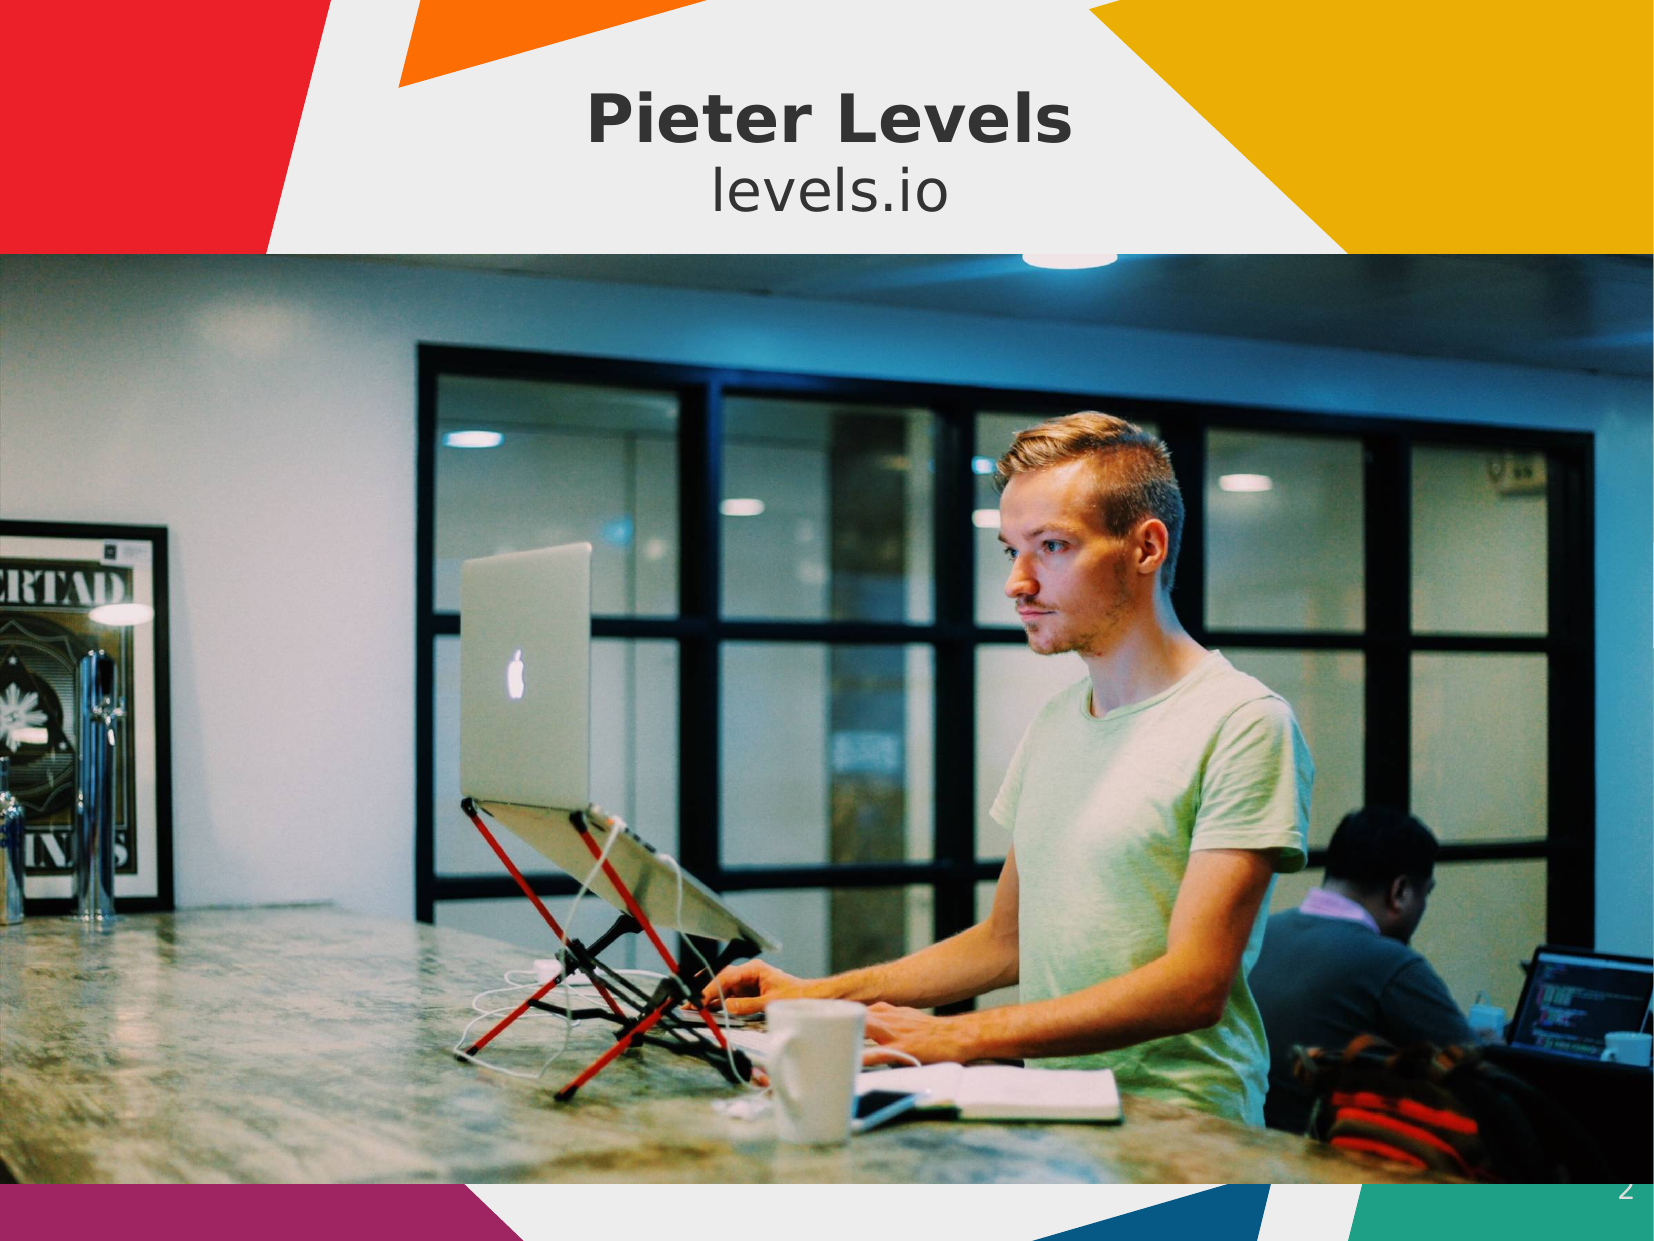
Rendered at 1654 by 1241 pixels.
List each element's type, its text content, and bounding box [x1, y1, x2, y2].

title Pieter Levels levels.io [289, 49, 1372, 254]
picture [0, 254, 1654, 1184]
